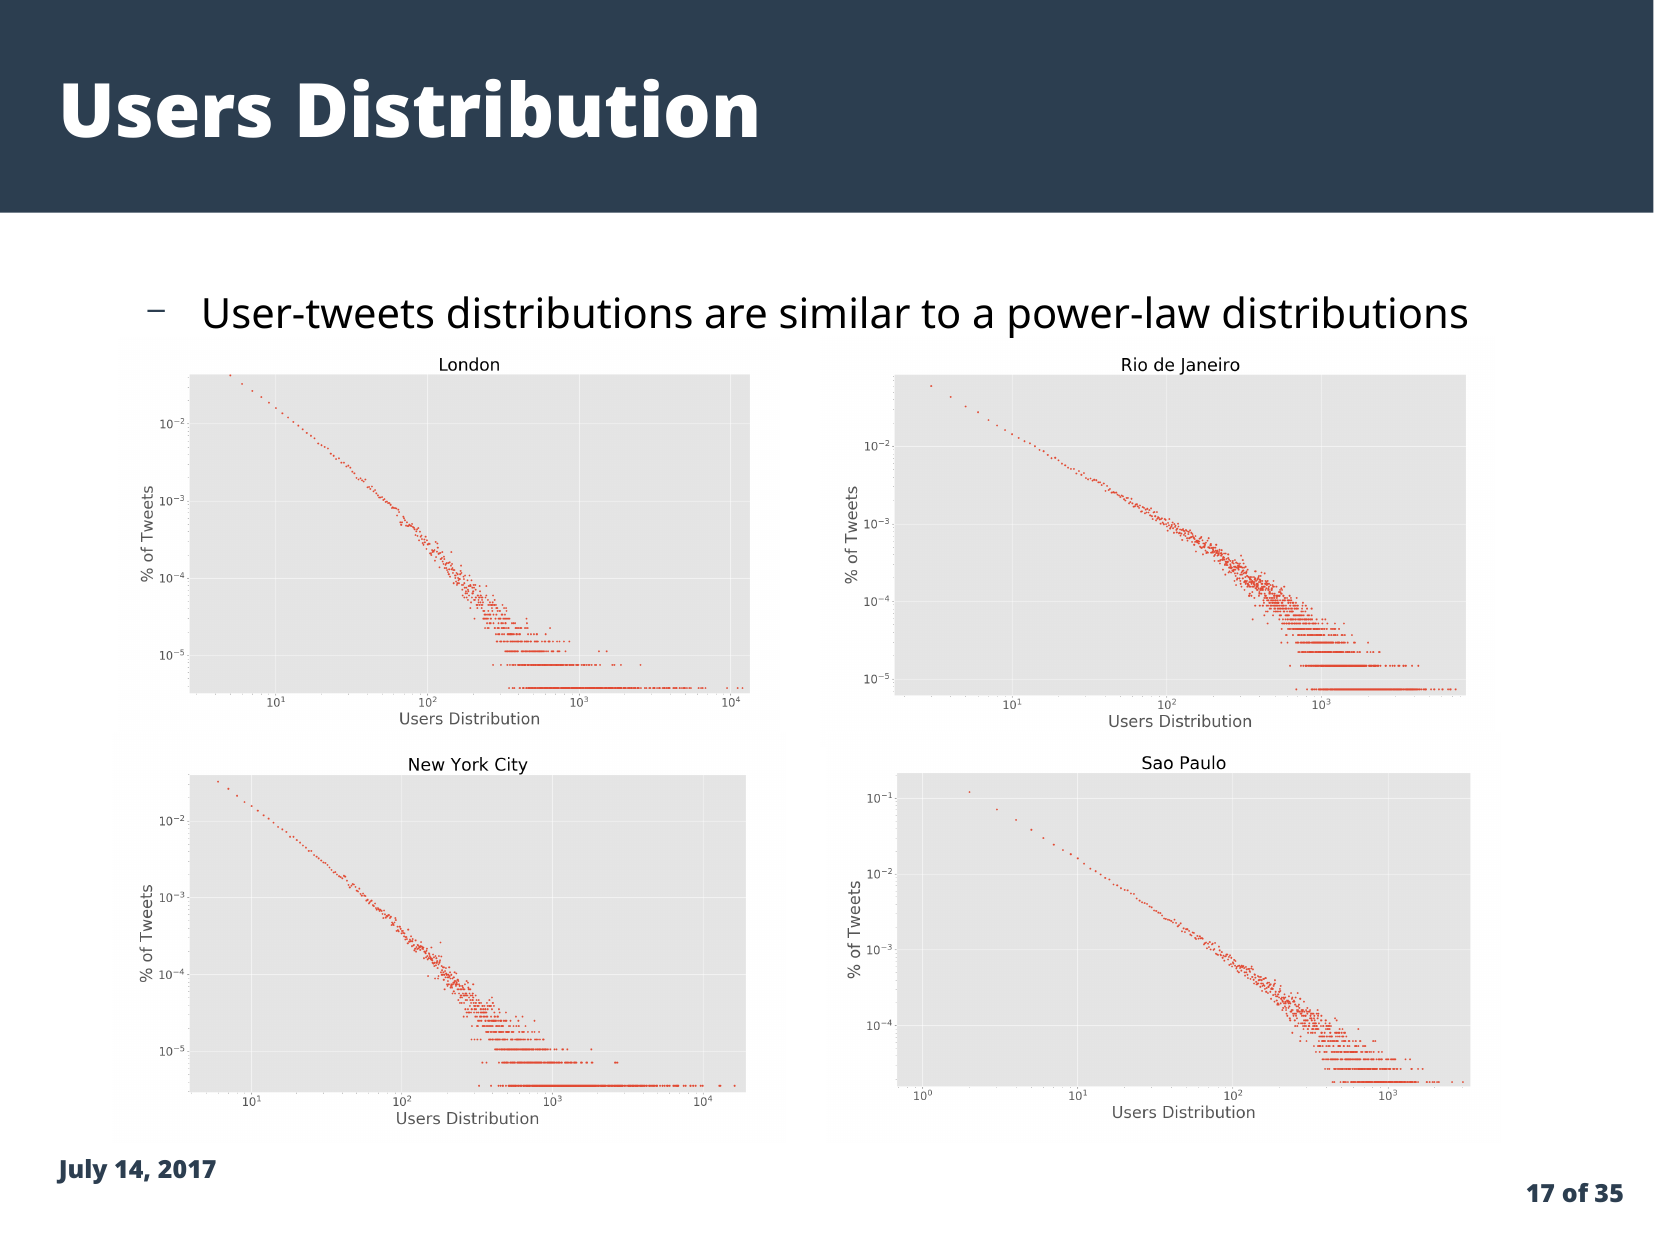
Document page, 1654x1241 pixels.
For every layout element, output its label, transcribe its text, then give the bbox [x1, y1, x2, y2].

title Users Distribution [59, 29, 1595, 187]
list User-tweets distributions are similar to a power-law distributions [59, 283, 1583, 591]
picture [112, 337, 786, 1143]
picture [820, 591, 1501, 1143]
